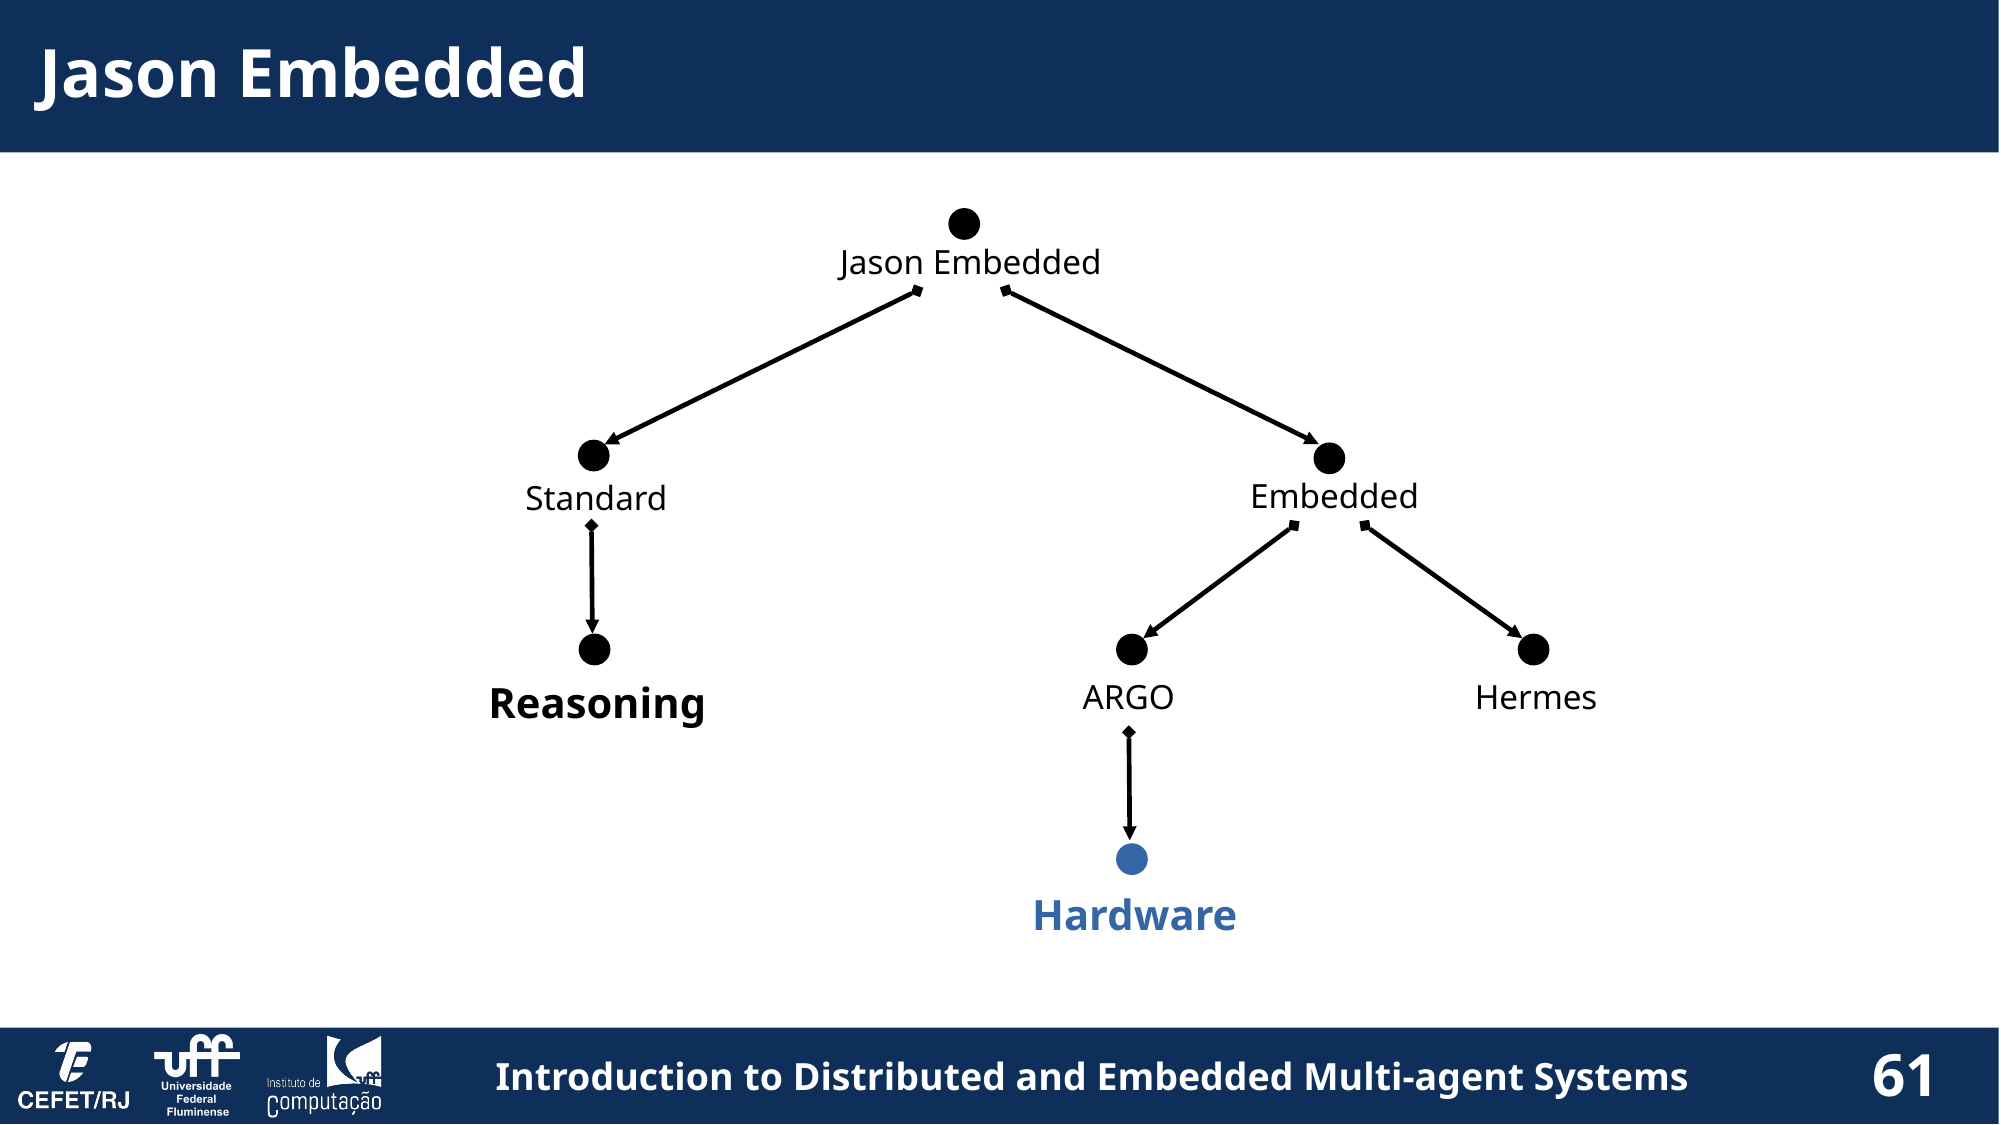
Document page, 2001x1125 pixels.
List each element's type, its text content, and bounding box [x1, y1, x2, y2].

text_box Jason Embedded [25, 23, 1999, 119]
text_box Embedded [1228, 467, 1441, 523]
text_box Standard [510, 469, 683, 525]
picture [18, 1021, 129, 1125]
text_box [1313, 442, 1346, 475]
text_box [948, 208, 981, 233]
picture [153, 1033, 241, 1121]
text_box [577, 439, 610, 469]
text_box [1116, 843, 1148, 876]
text_box Jason Embedded [825, 233, 1117, 289]
text_box [578, 633, 611, 666]
text_box Reasoning [473, 669, 722, 734]
text_box ARGO [1067, 669, 1190, 724]
text_box [1116, 633, 1148, 666]
picture [265, 1033, 383, 1118]
text_box [1517, 633, 1550, 666]
text_box Hardware [1017, 881, 1253, 947]
text_box Hermes [1459, 669, 1613, 724]
